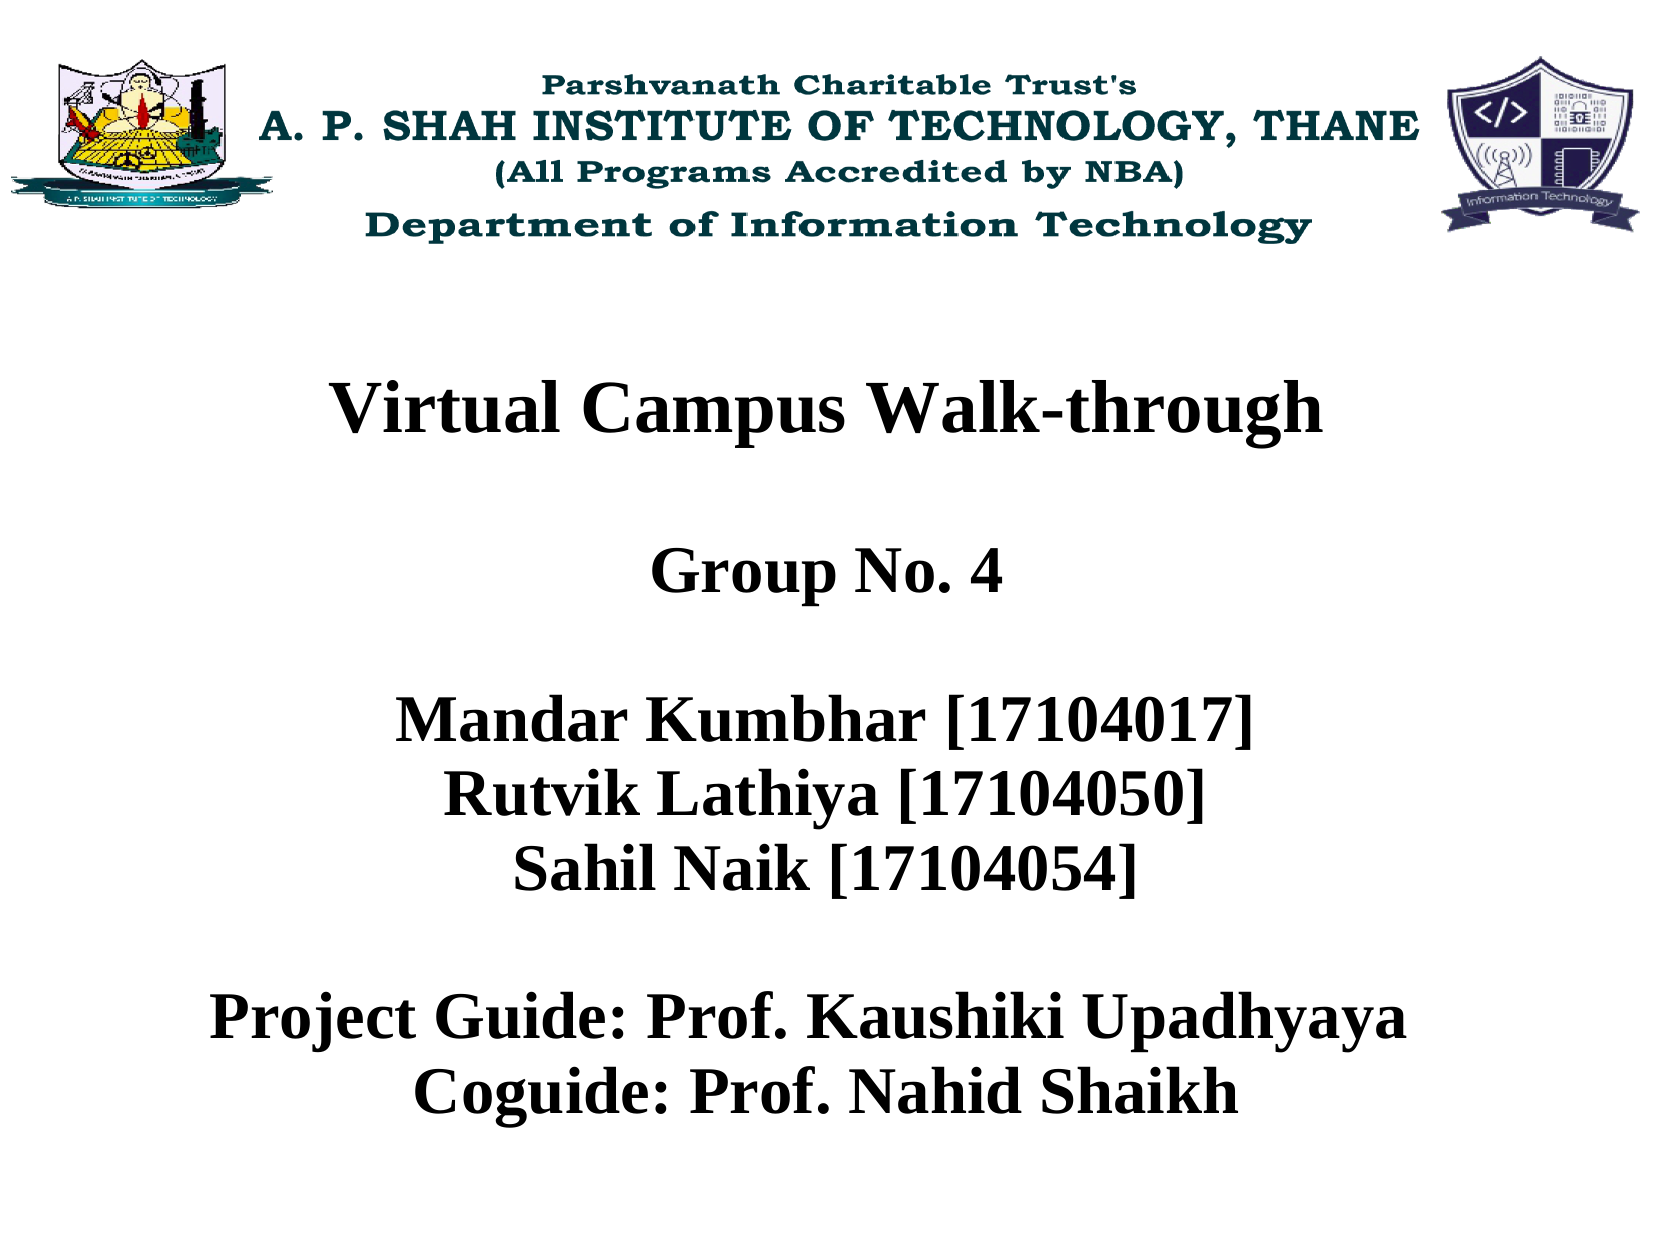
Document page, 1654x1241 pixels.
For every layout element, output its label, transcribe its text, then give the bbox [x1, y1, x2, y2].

text_box Virtual Campus Walk-through Group No. 4 Mandar Kumbhar [17104017] Rutvik Lathiya [17104050] Sahil Naik [17104054] Project Guide: Prof. Kaushiki Upadhyaya Coguide: Prof. Nahid Shaikh [82, 308, 1571, 1109]
picture [11, 0, 1642, 308]
